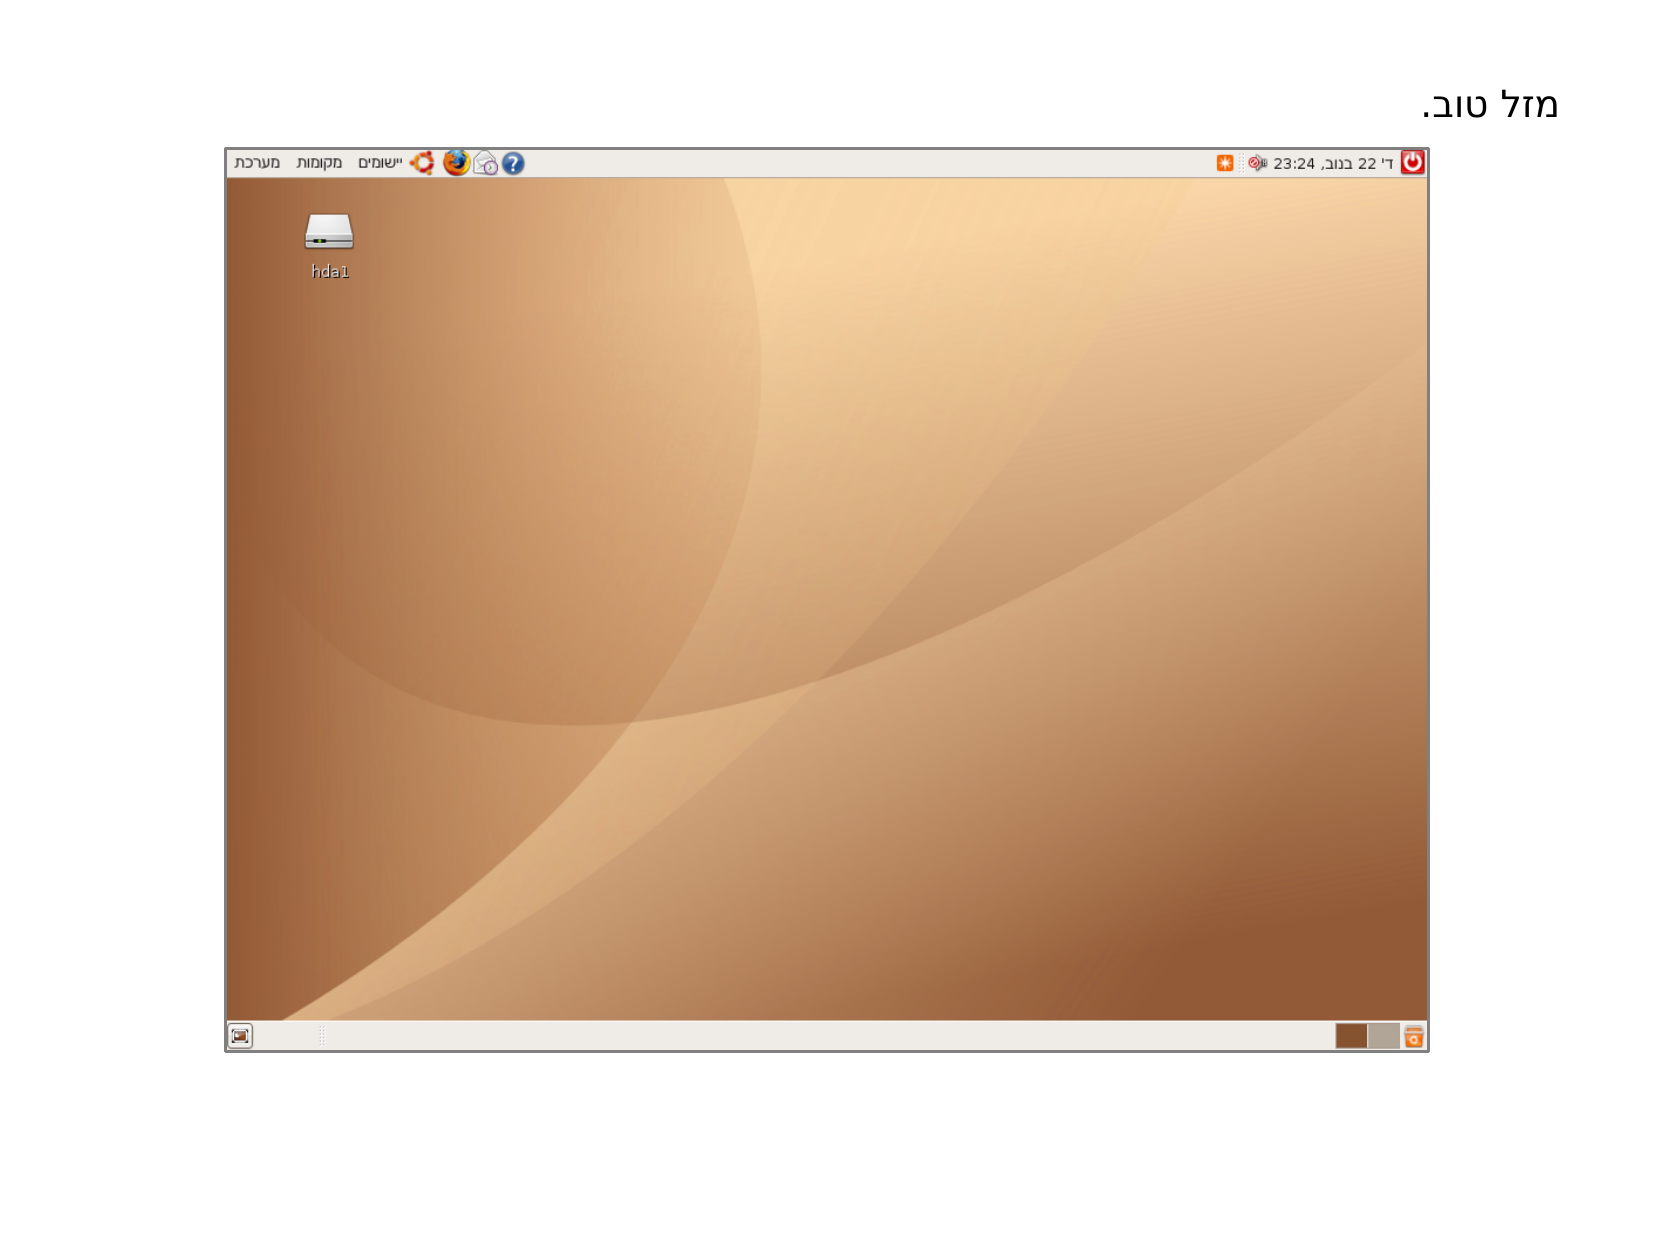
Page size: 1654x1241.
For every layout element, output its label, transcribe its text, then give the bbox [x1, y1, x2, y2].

picture [226, 150, 1427, 1051]
text_box מזל טוב. [225, 75, 1576, 136]
